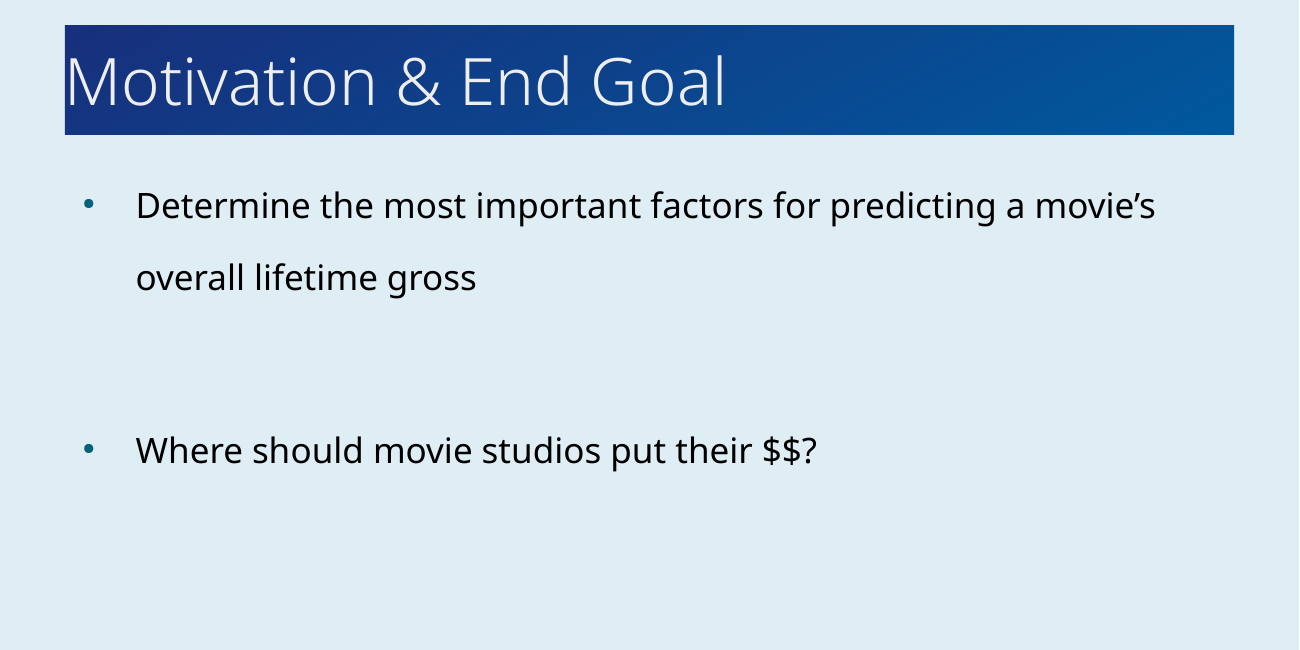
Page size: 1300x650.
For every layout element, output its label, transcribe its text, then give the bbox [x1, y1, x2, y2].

list Determine the most important factors for predicting a movie’s overall lifetime gross Where should movie studios put their $$? [64, 157, 1238, 621]
title Motivation & End Goal [64, 25, 1235, 135]
